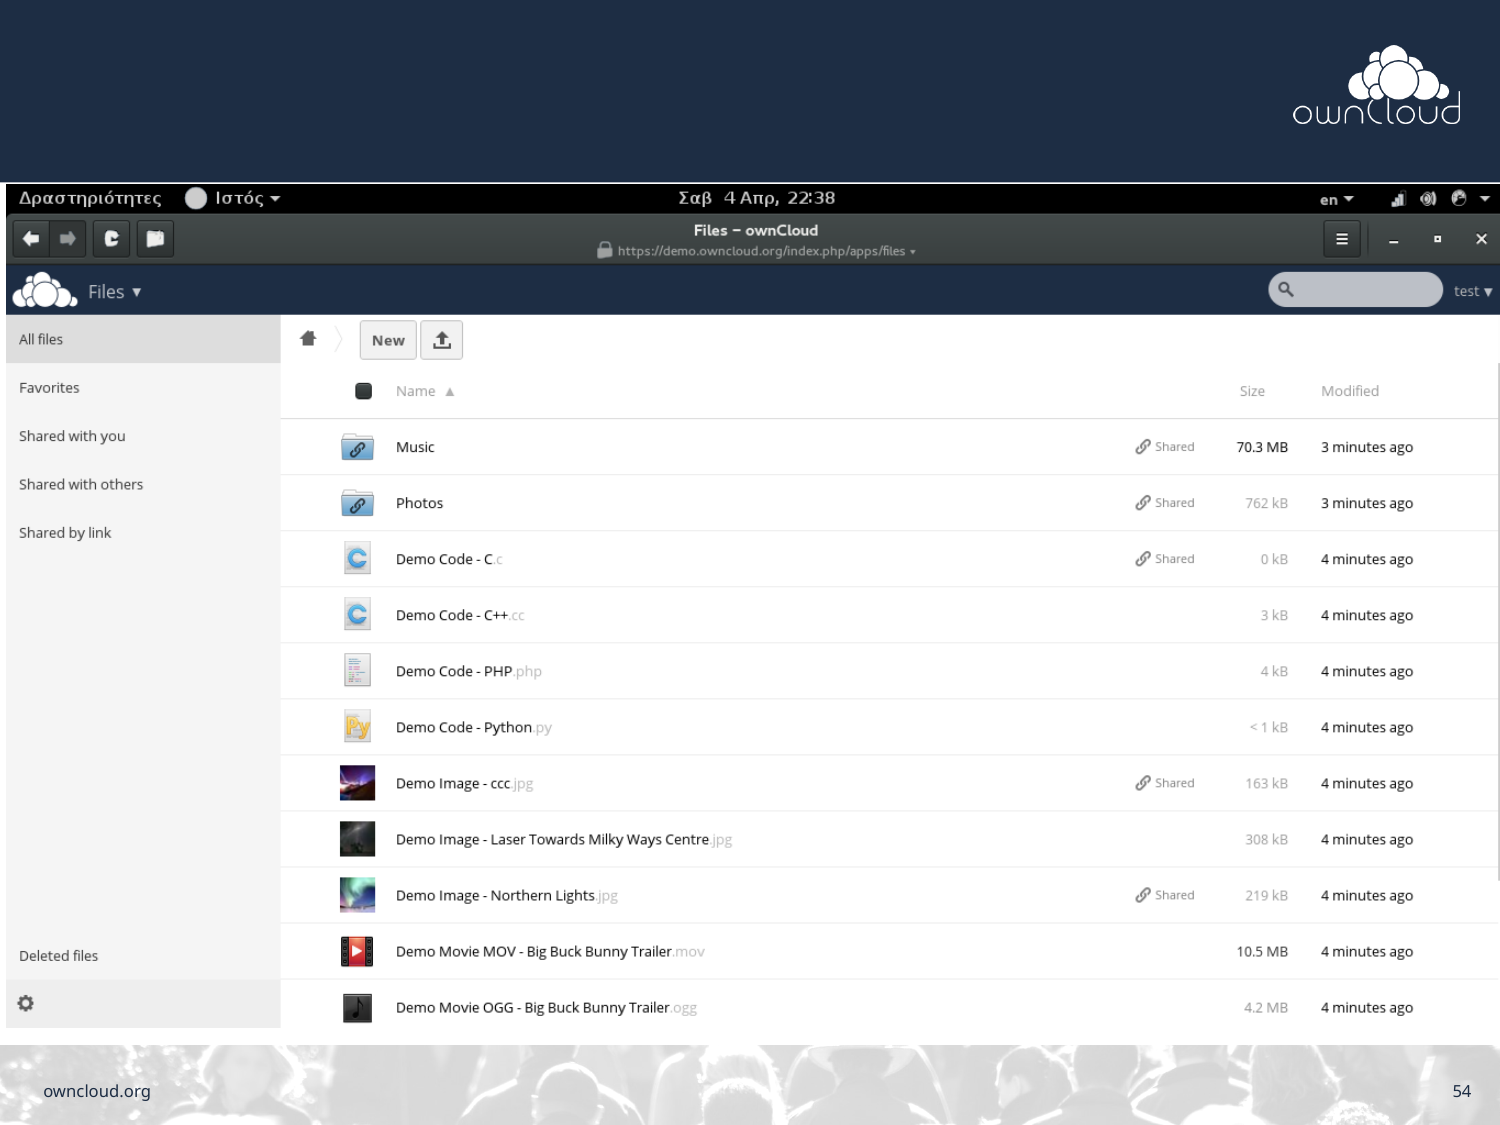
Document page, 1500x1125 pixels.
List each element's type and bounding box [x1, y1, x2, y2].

picture [0, 1045, 1500, 1125]
picture [6, 184, 1500, 1028]
picture [1293, 45, 1460, 124]
